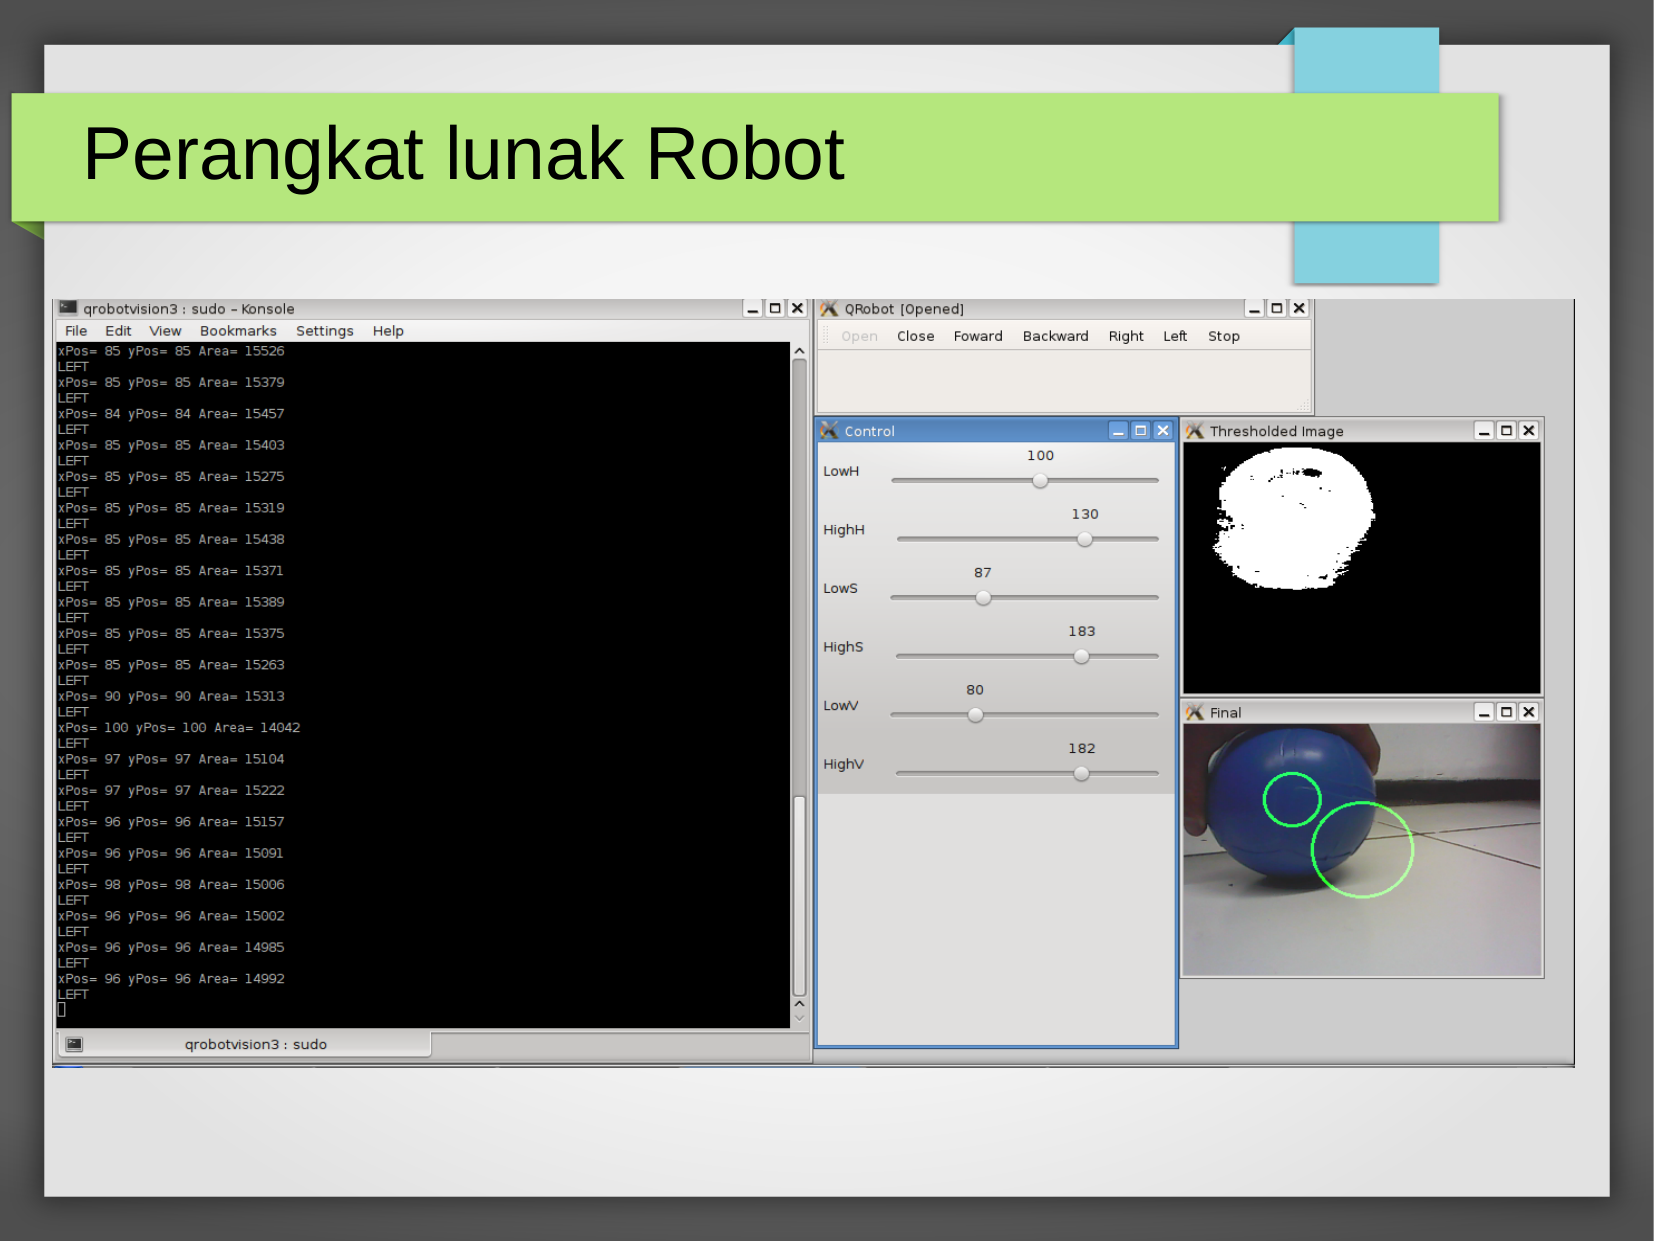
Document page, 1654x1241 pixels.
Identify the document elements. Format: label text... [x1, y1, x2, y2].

title Perangkat lunak Robot [82, 94, 1264, 213]
picture [0, 0, 1654, 1241]
